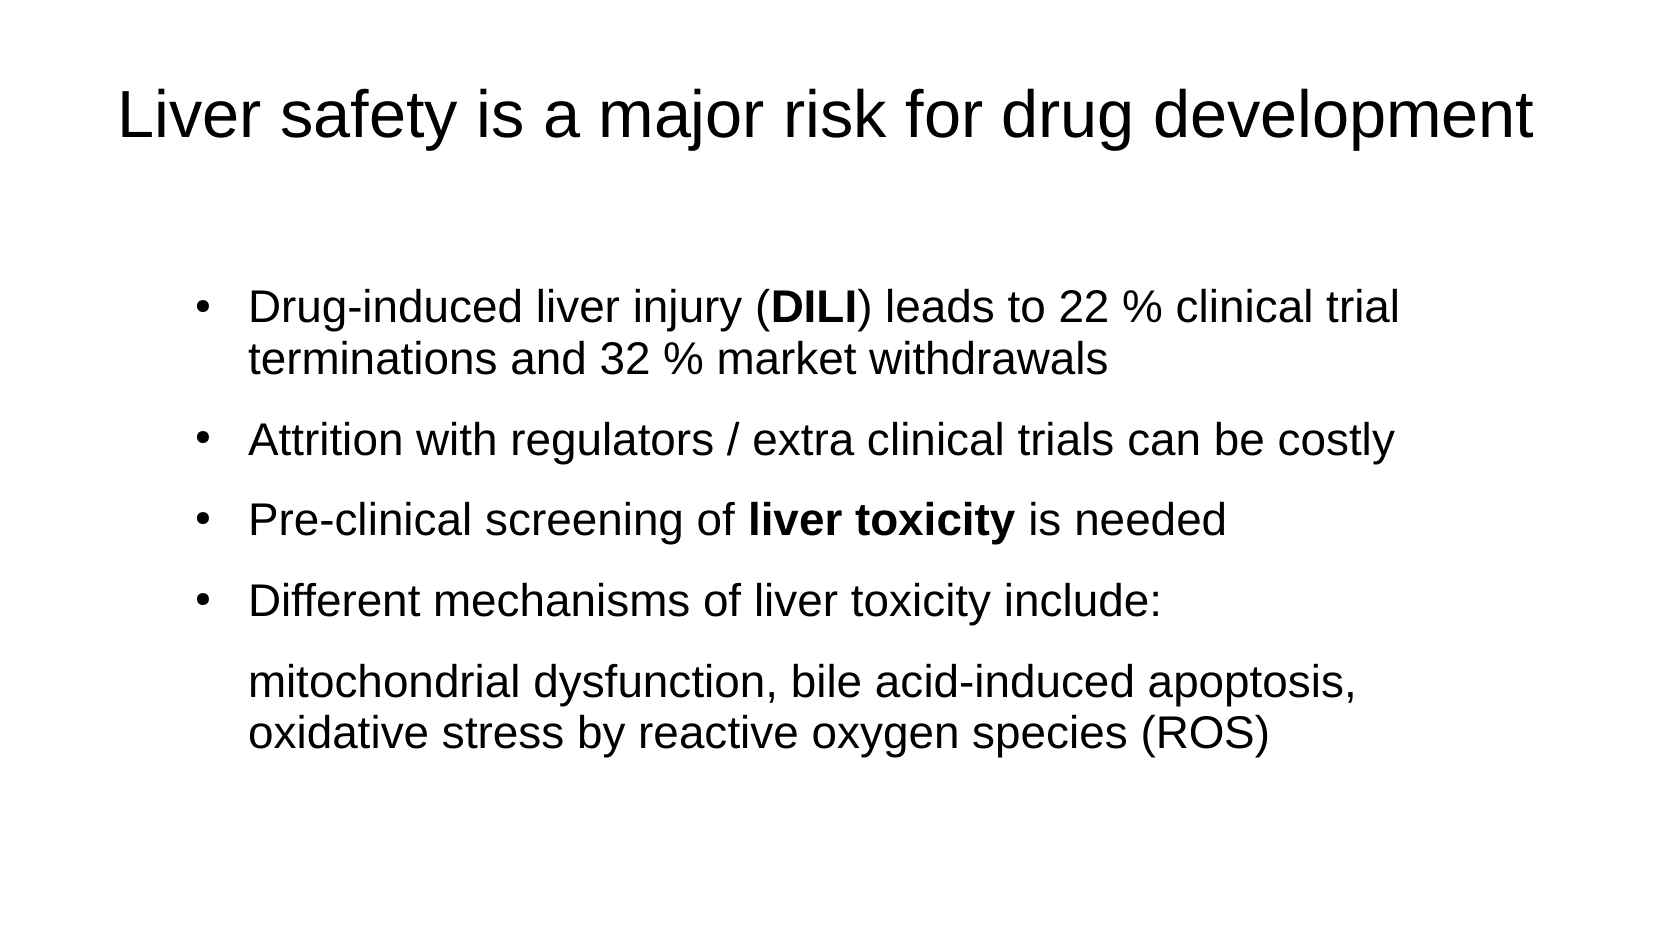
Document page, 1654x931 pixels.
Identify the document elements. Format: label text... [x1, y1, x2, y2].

title Liver safety is a major risk for drug development [82, 37, 1571, 193]
list Drug-induced liver injury (DILI) leads to 22 % clinical trial terminations and 32 % market withdrawals Attrition with regulators / extra clinical trials can be costly Pre-clinical screening of liver toxicity is needed Different mechanisms of liver toxicity include: mitochondrial dysfunction, bile acid-induced apoptosis, oxidative stress by reactive oxygen species (ROS) [177, 281, 1506, 821]
